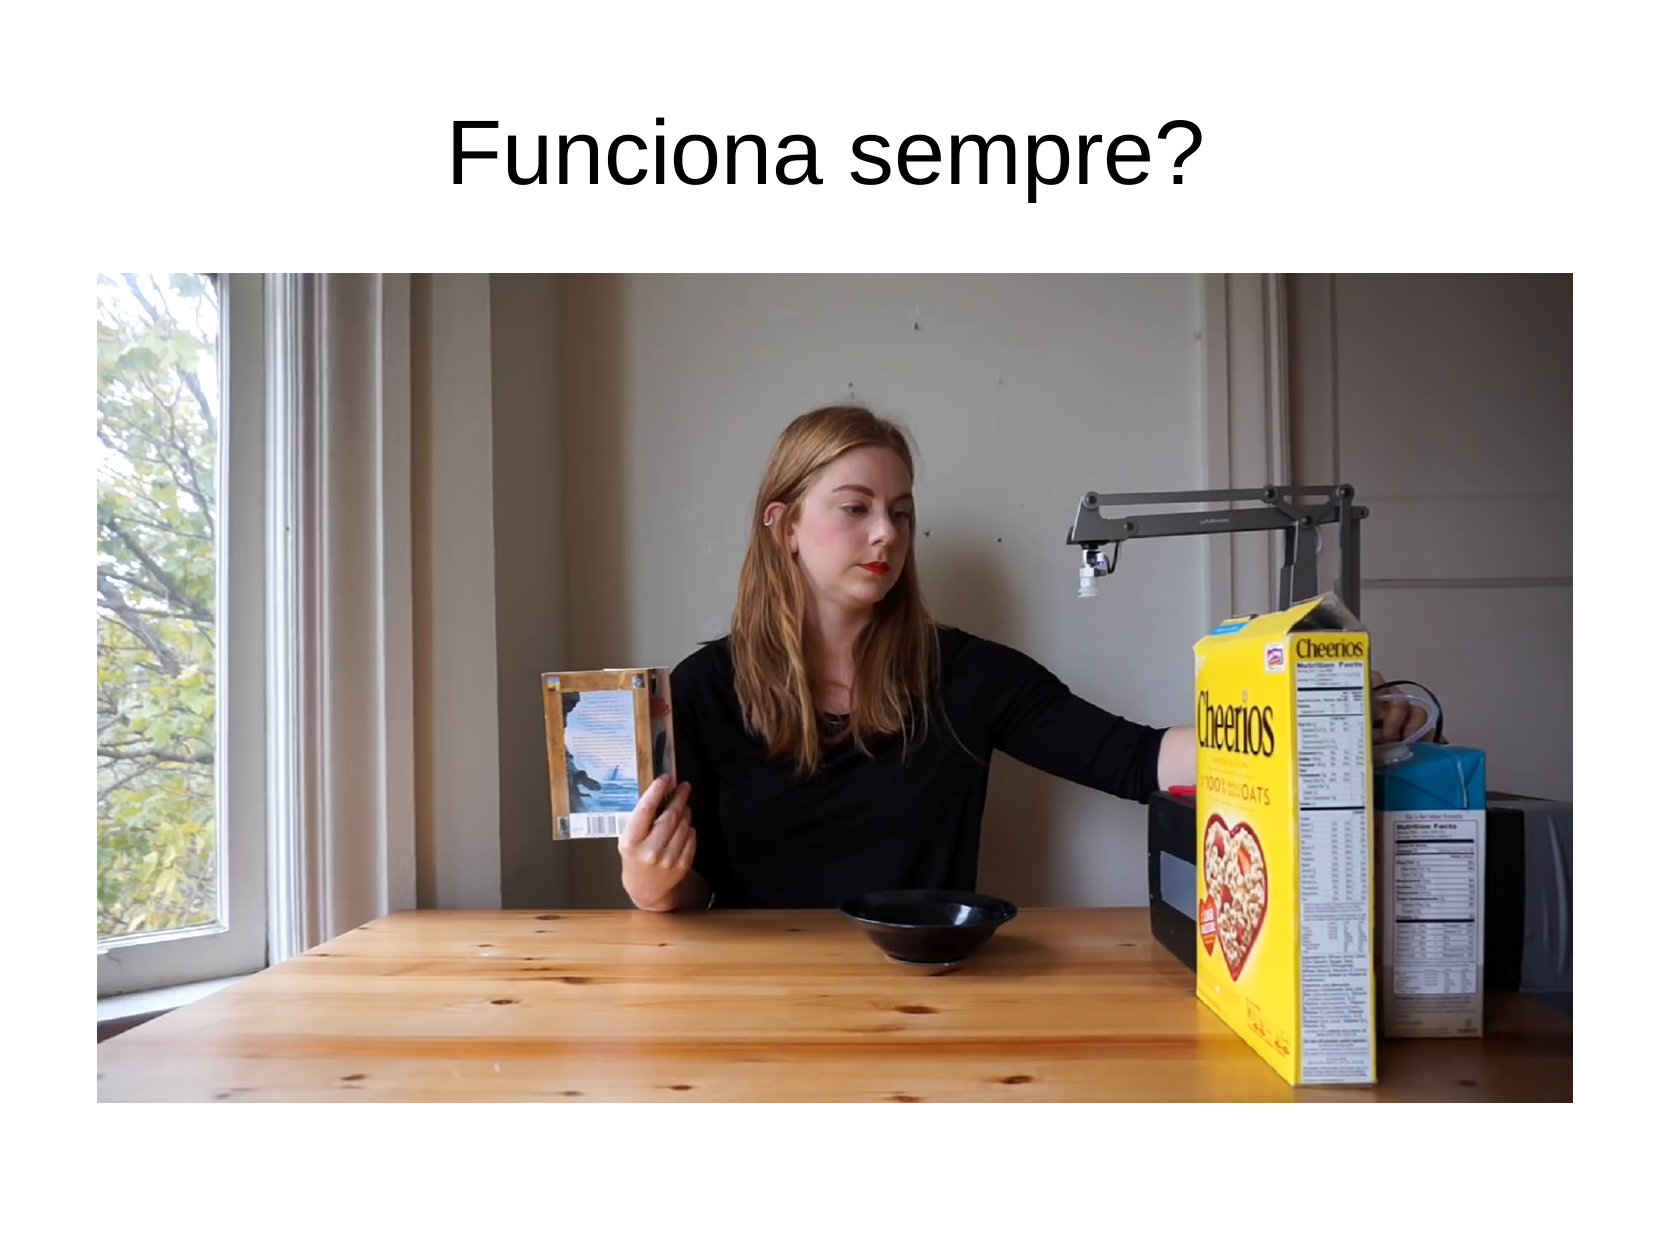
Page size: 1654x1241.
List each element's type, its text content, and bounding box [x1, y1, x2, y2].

text_box [96, 272, 1574, 1104]
title Funciona sempre? [82, 49, 1571, 257]
